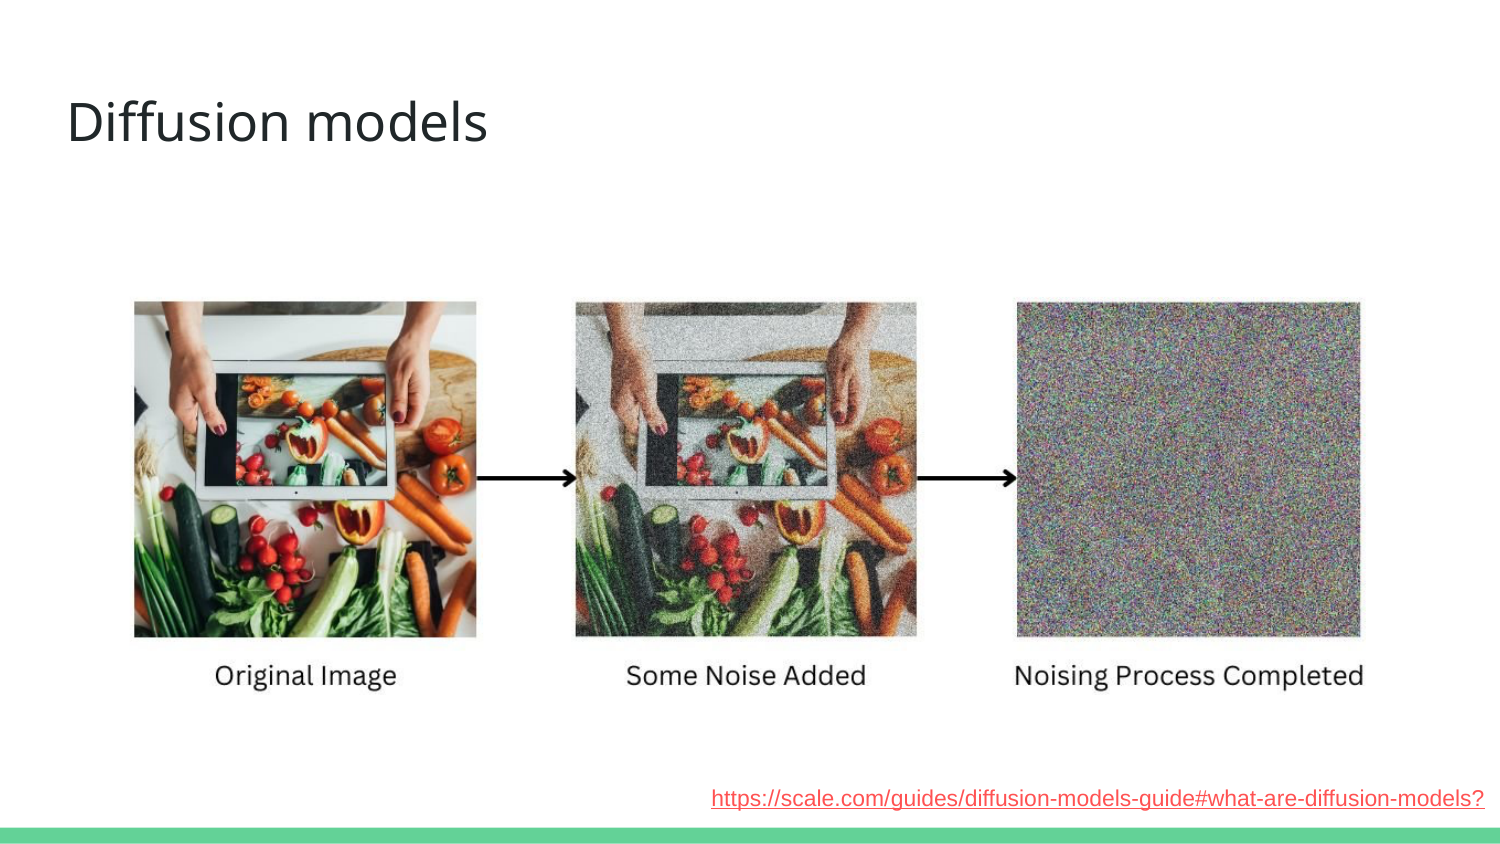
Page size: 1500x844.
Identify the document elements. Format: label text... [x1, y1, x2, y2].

picture [24, 191, 1475, 801]
title Diffusion models [51, 72, 1449, 167]
text_box https://scale.com/guides/diffusion-models-guide#what-are-diffusion-models? [233, 768, 1500, 827]
